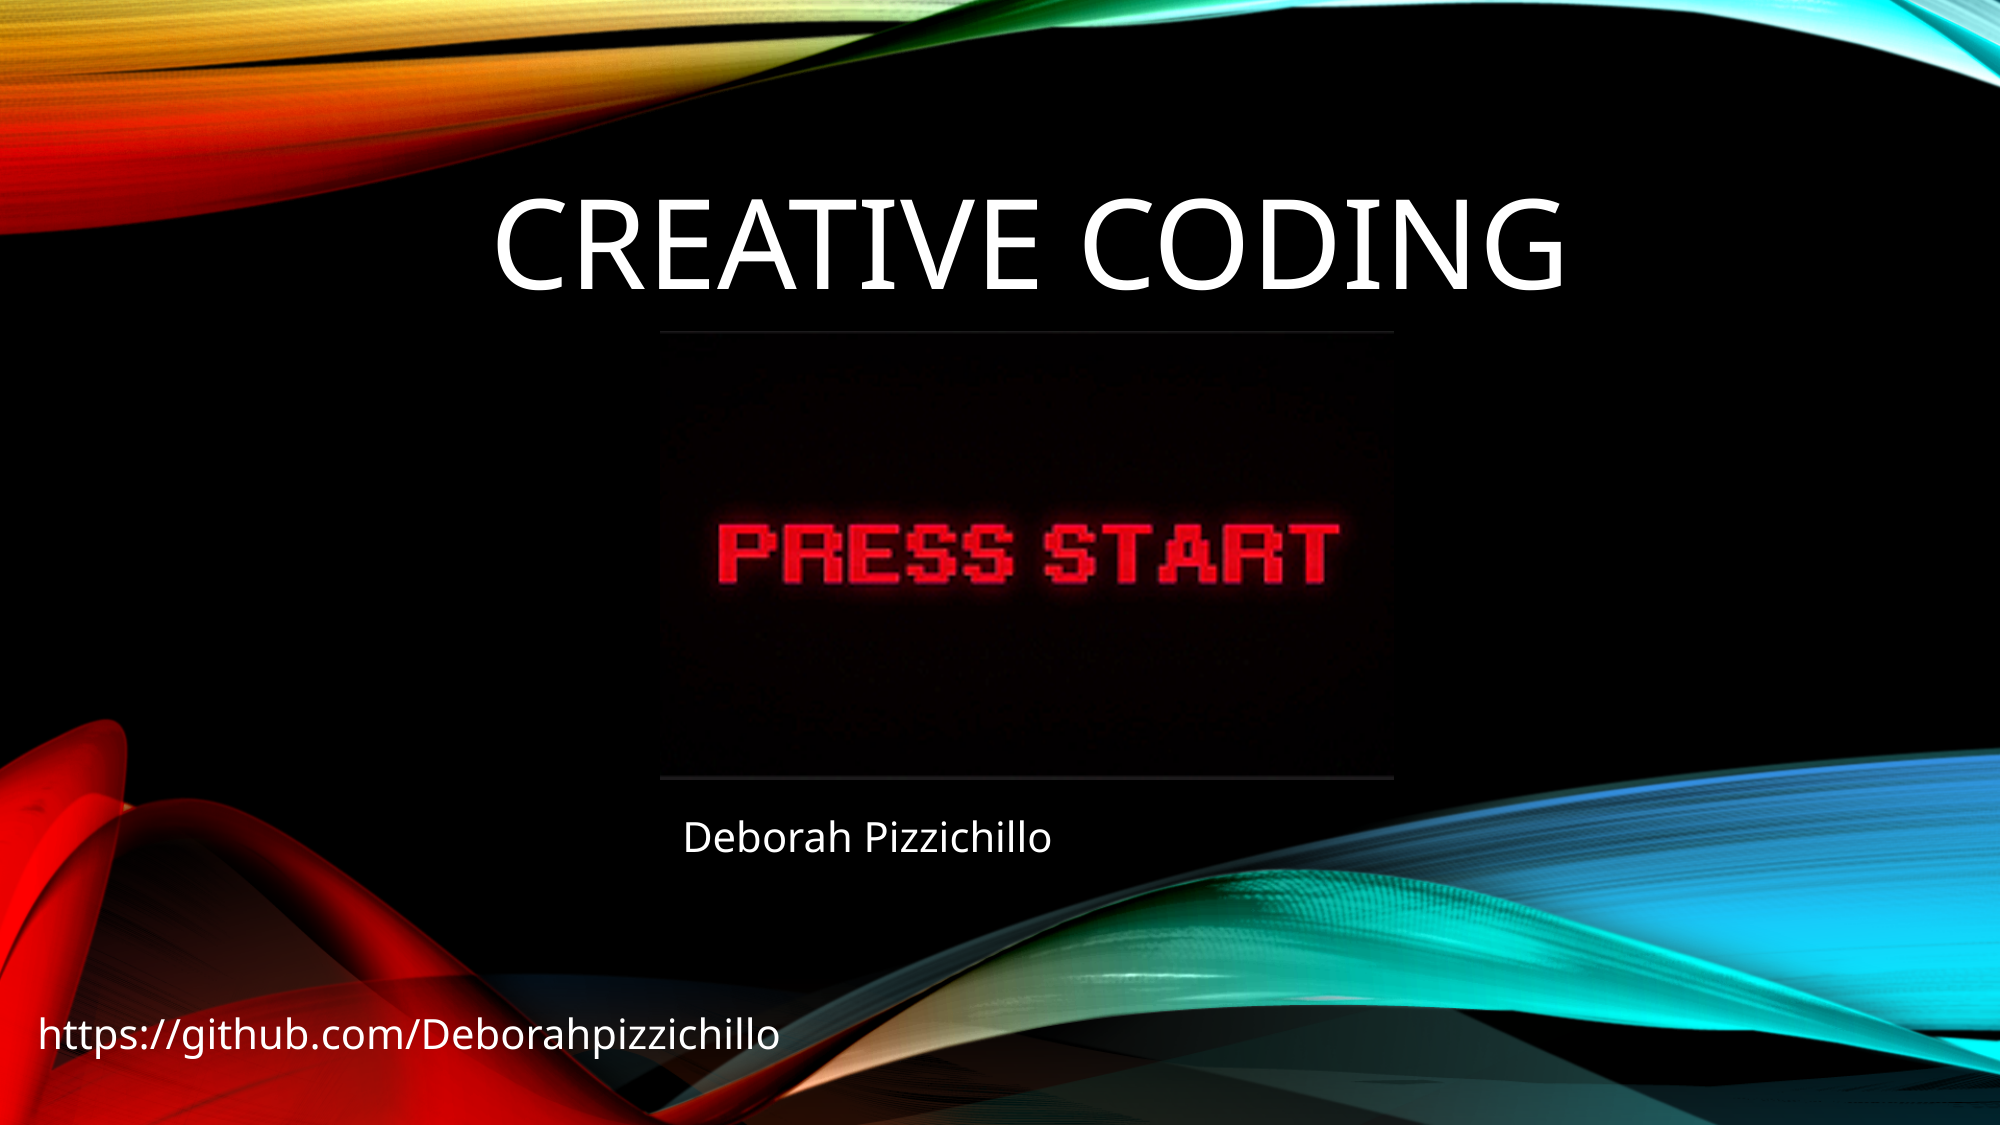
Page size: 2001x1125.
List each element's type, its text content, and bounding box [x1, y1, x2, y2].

picture [0, 331, 2000, 1125]
picture [0, 0, 2000, 141]
text_box Creative coding [0, 141, 2000, 324]
text_box Deborah Pizzichillo https://github.com/Deborahpizzichillo [11, 808, 1973, 1075]
